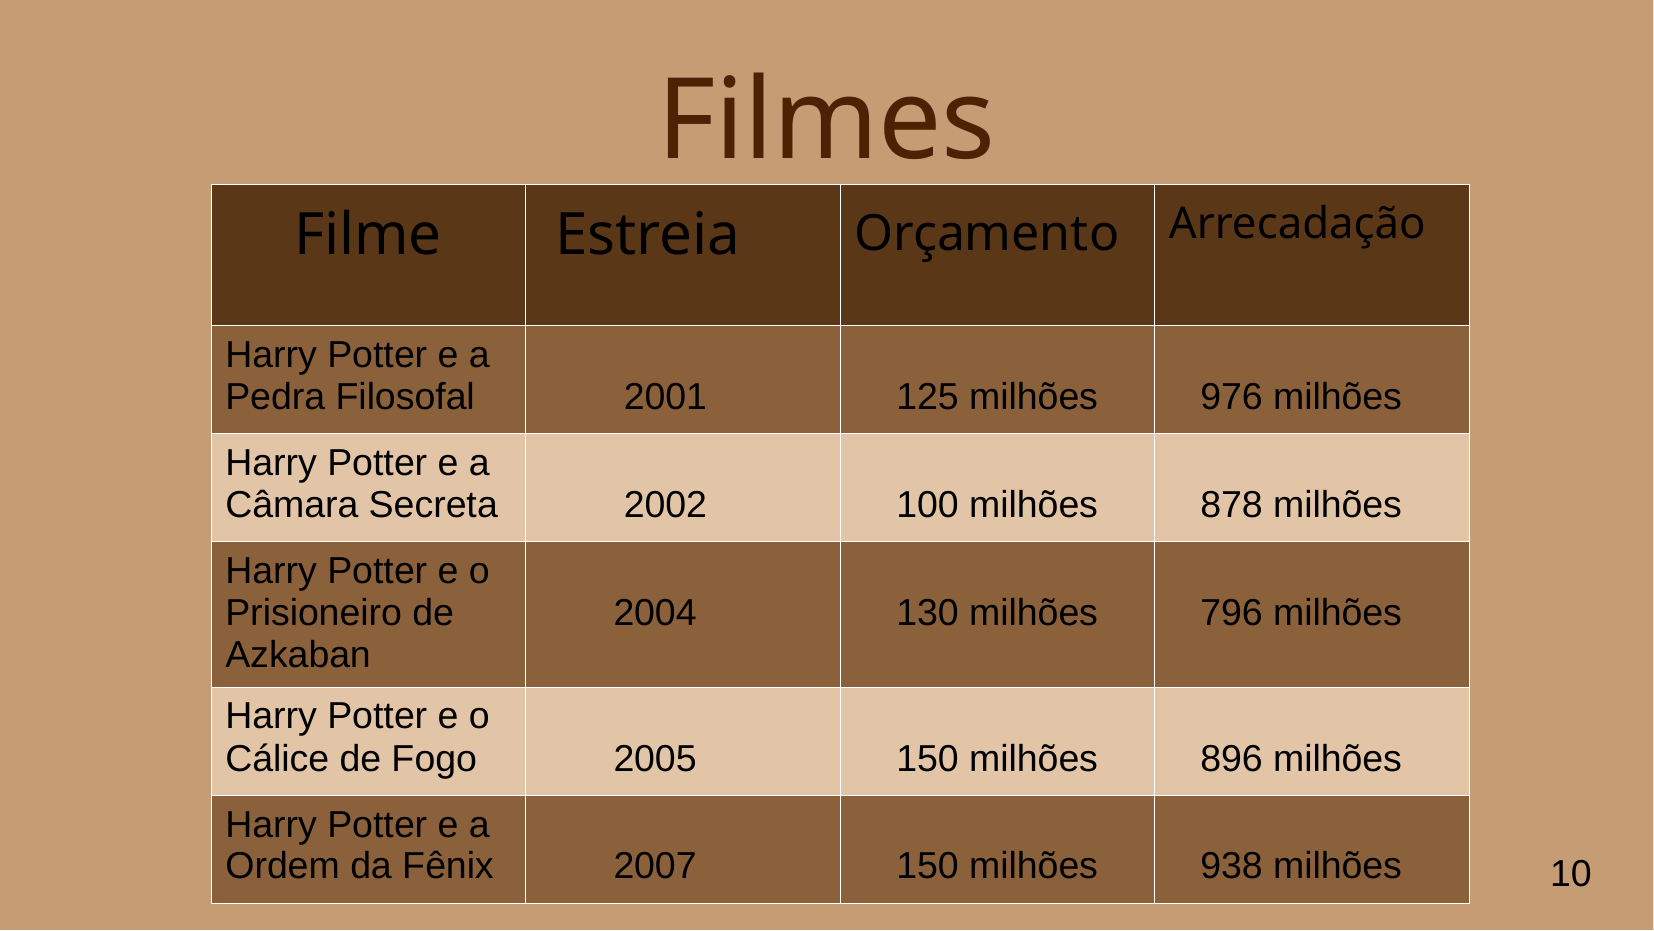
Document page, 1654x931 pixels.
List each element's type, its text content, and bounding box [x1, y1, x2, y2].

table_cell 2002 [526, 434, 840, 541]
table_header Orçamento [841, 185, 1154, 325]
table_cell 150 milhões [841, 688, 1154, 795]
table_cell 2001 [526, 326, 840, 433]
table_cell 896 milhões [1155, 688, 1469, 795]
text_box <número> [1535, 845, 1654, 916]
table_cell 938 milhões [1155, 796, 1469, 903]
table_cell Harry Potter e a Pedra Filosofal [212, 326, 525, 433]
table_header Estreia [526, 185, 840, 325]
table_header Filme [212, 185, 525, 325]
table_cell 150 milhões [841, 796, 1154, 903]
table_cell 976 milhões [1155, 326, 1469, 433]
table_cell 2007 [526, 796, 840, 903]
title Filmes [82, 16, 1571, 213]
table_cell 125 milhões [841, 326, 1154, 433]
table_cell 2004 [526, 542, 840, 687]
table_cell 796 milhões [1155, 542, 1469, 687]
table_header Arrecadação [1155, 185, 1469, 325]
table_cell 130 milhões [841, 542, 1154, 687]
table_cell Harry Potter e o Cálice de Fogo [212, 688, 525, 795]
table_cell 2005 [526, 688, 840, 795]
table_cell Harry Potter e a Ordem da Fênix [212, 796, 525, 903]
table_cell Harry Potter e o Prisioneiro de Azkaban [212, 542, 525, 687]
table_cell Harry Potter e a Câmara Secreta [212, 434, 525, 541]
table_cell 100 milhões [841, 434, 1154, 541]
table_cell 878 milhões [1155, 434, 1469, 541]
